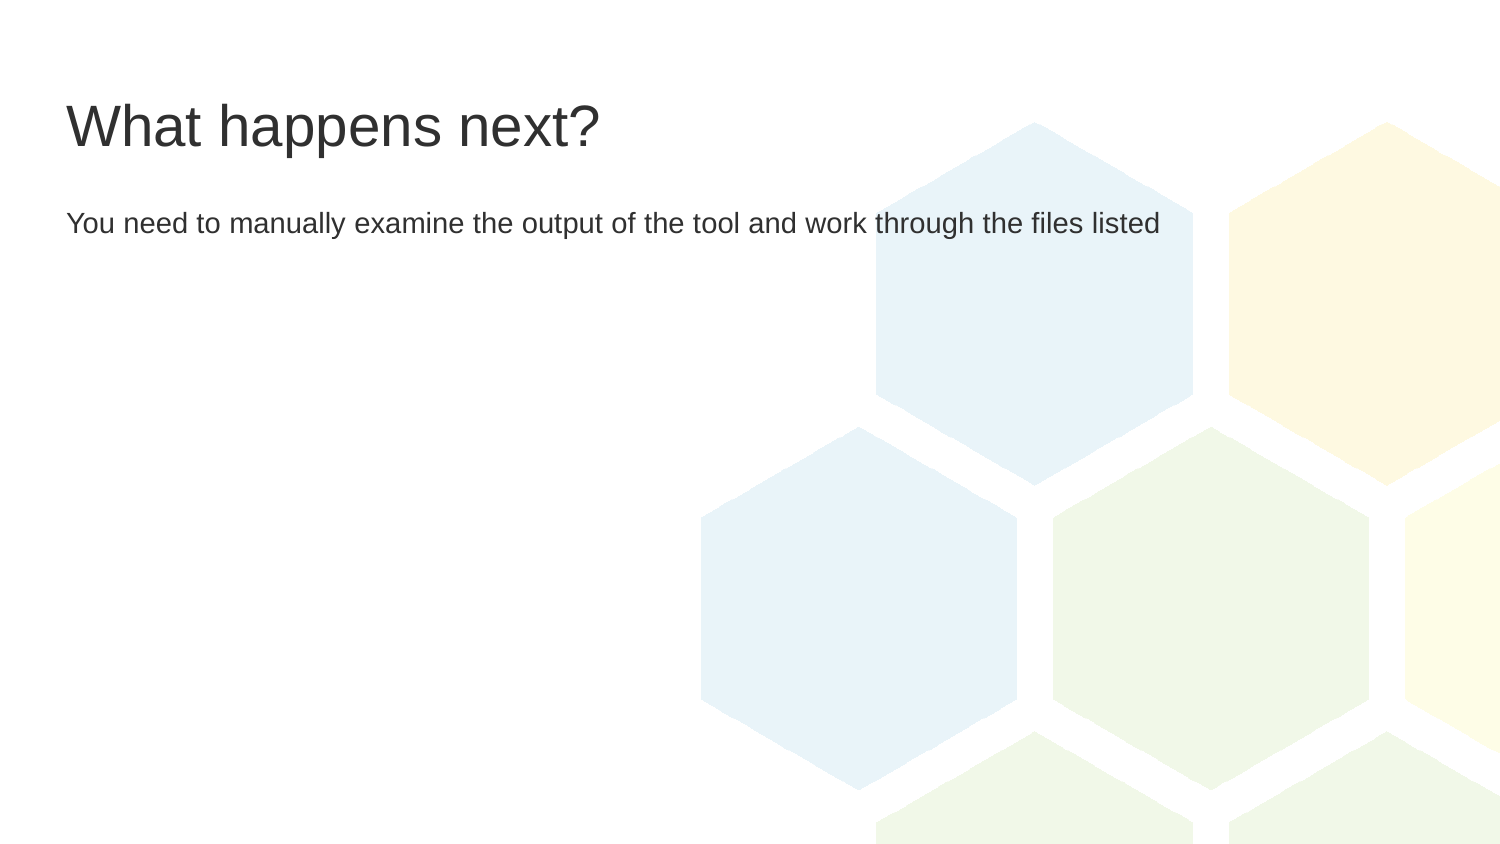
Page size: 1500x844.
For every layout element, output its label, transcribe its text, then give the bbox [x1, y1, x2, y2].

title What happens next? [51, 72, 1449, 167]
list You need to manually examine the output of the tool and work through the files listed [51, 189, 1411, 763]
picture [0, 0, 1500, 844]
